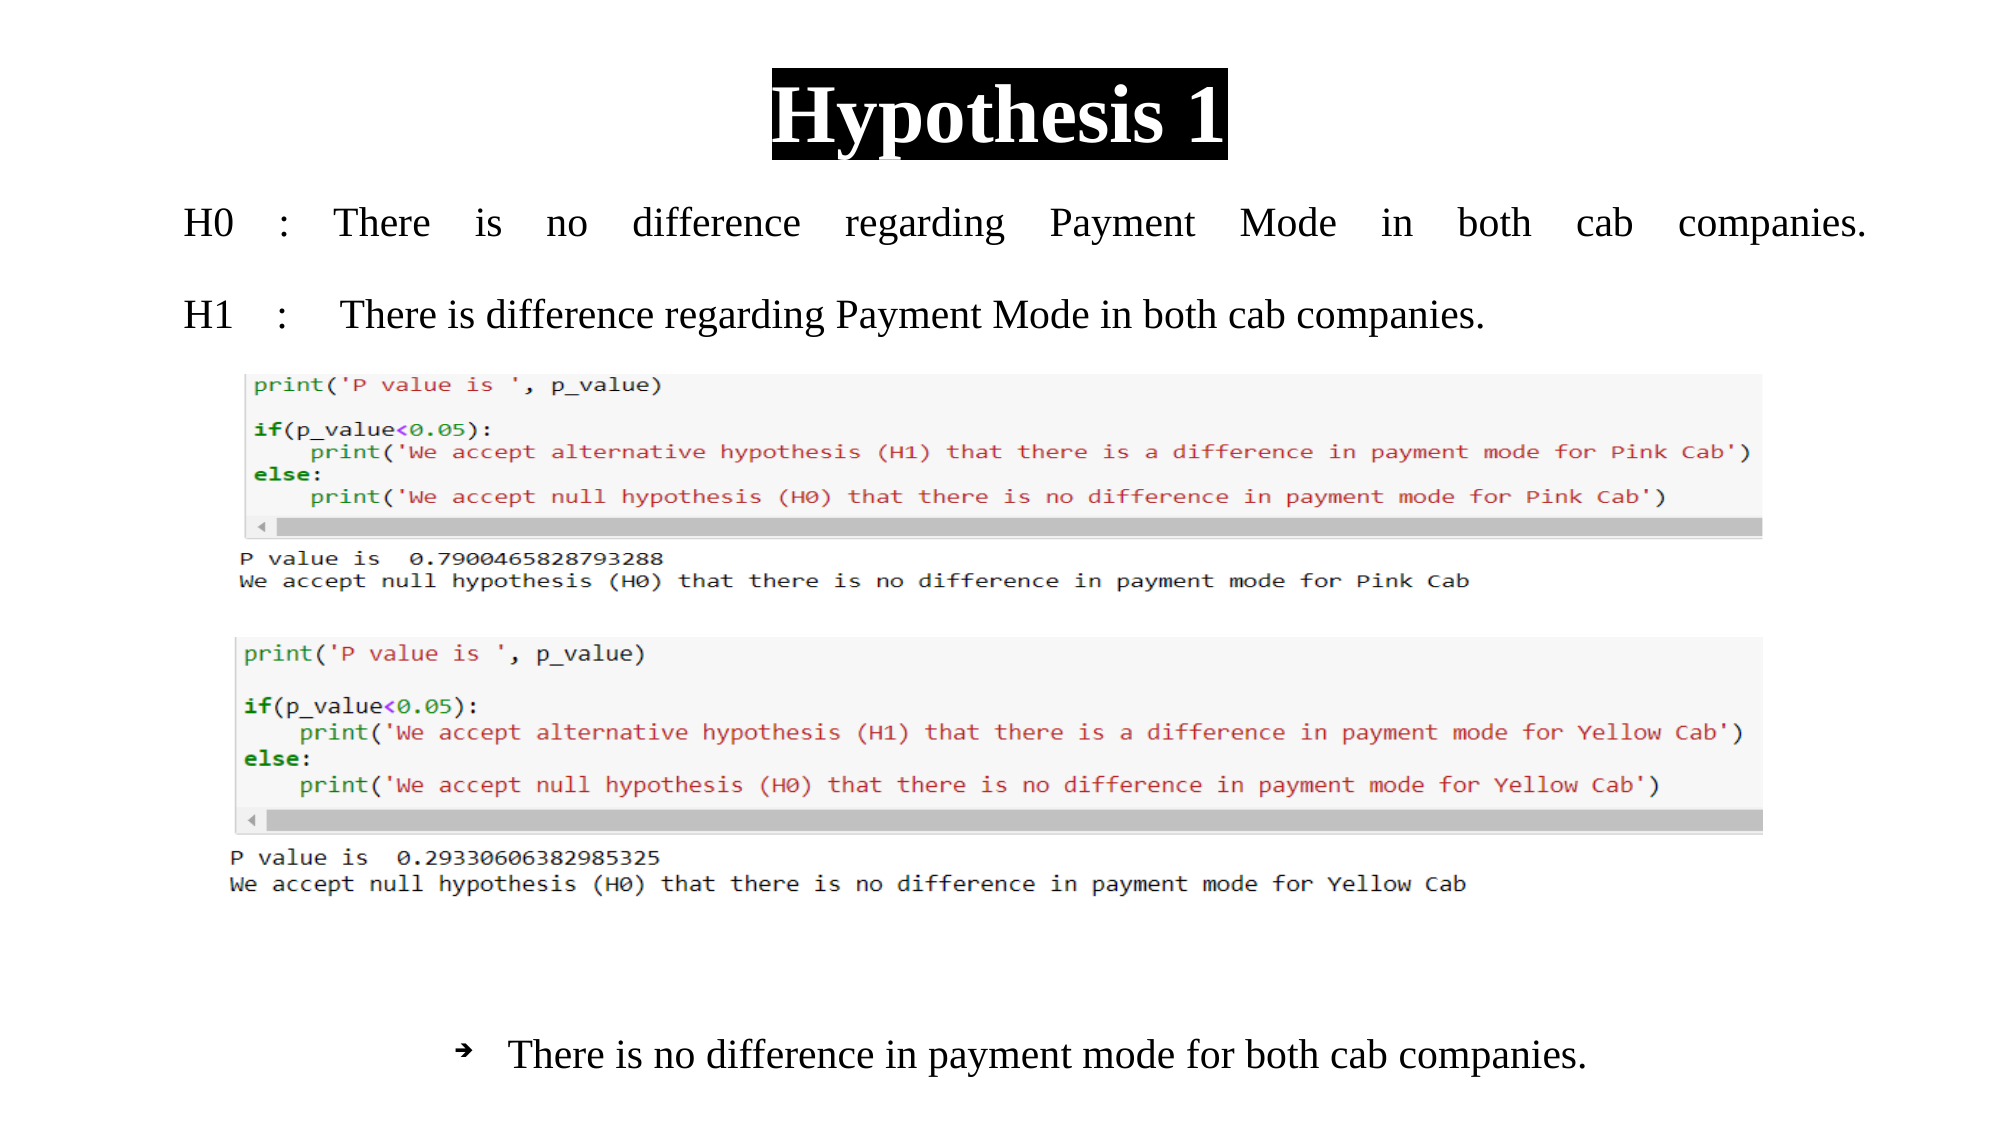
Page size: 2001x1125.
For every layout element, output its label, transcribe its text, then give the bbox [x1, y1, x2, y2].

title Hypothesis 1 [249, 37, 1750, 187]
picture [233, 374, 1767, 601]
list There is no difference in payment mode for both cab companies. [112, 1012, 1913, 1099]
picture [225, 637, 1763, 905]
list H0 : There is no difference regarding Payment Mode in both cab companies. H1 : There is difference regarding Payment Mode in both cab companies. [112, 187, 1913, 350]
